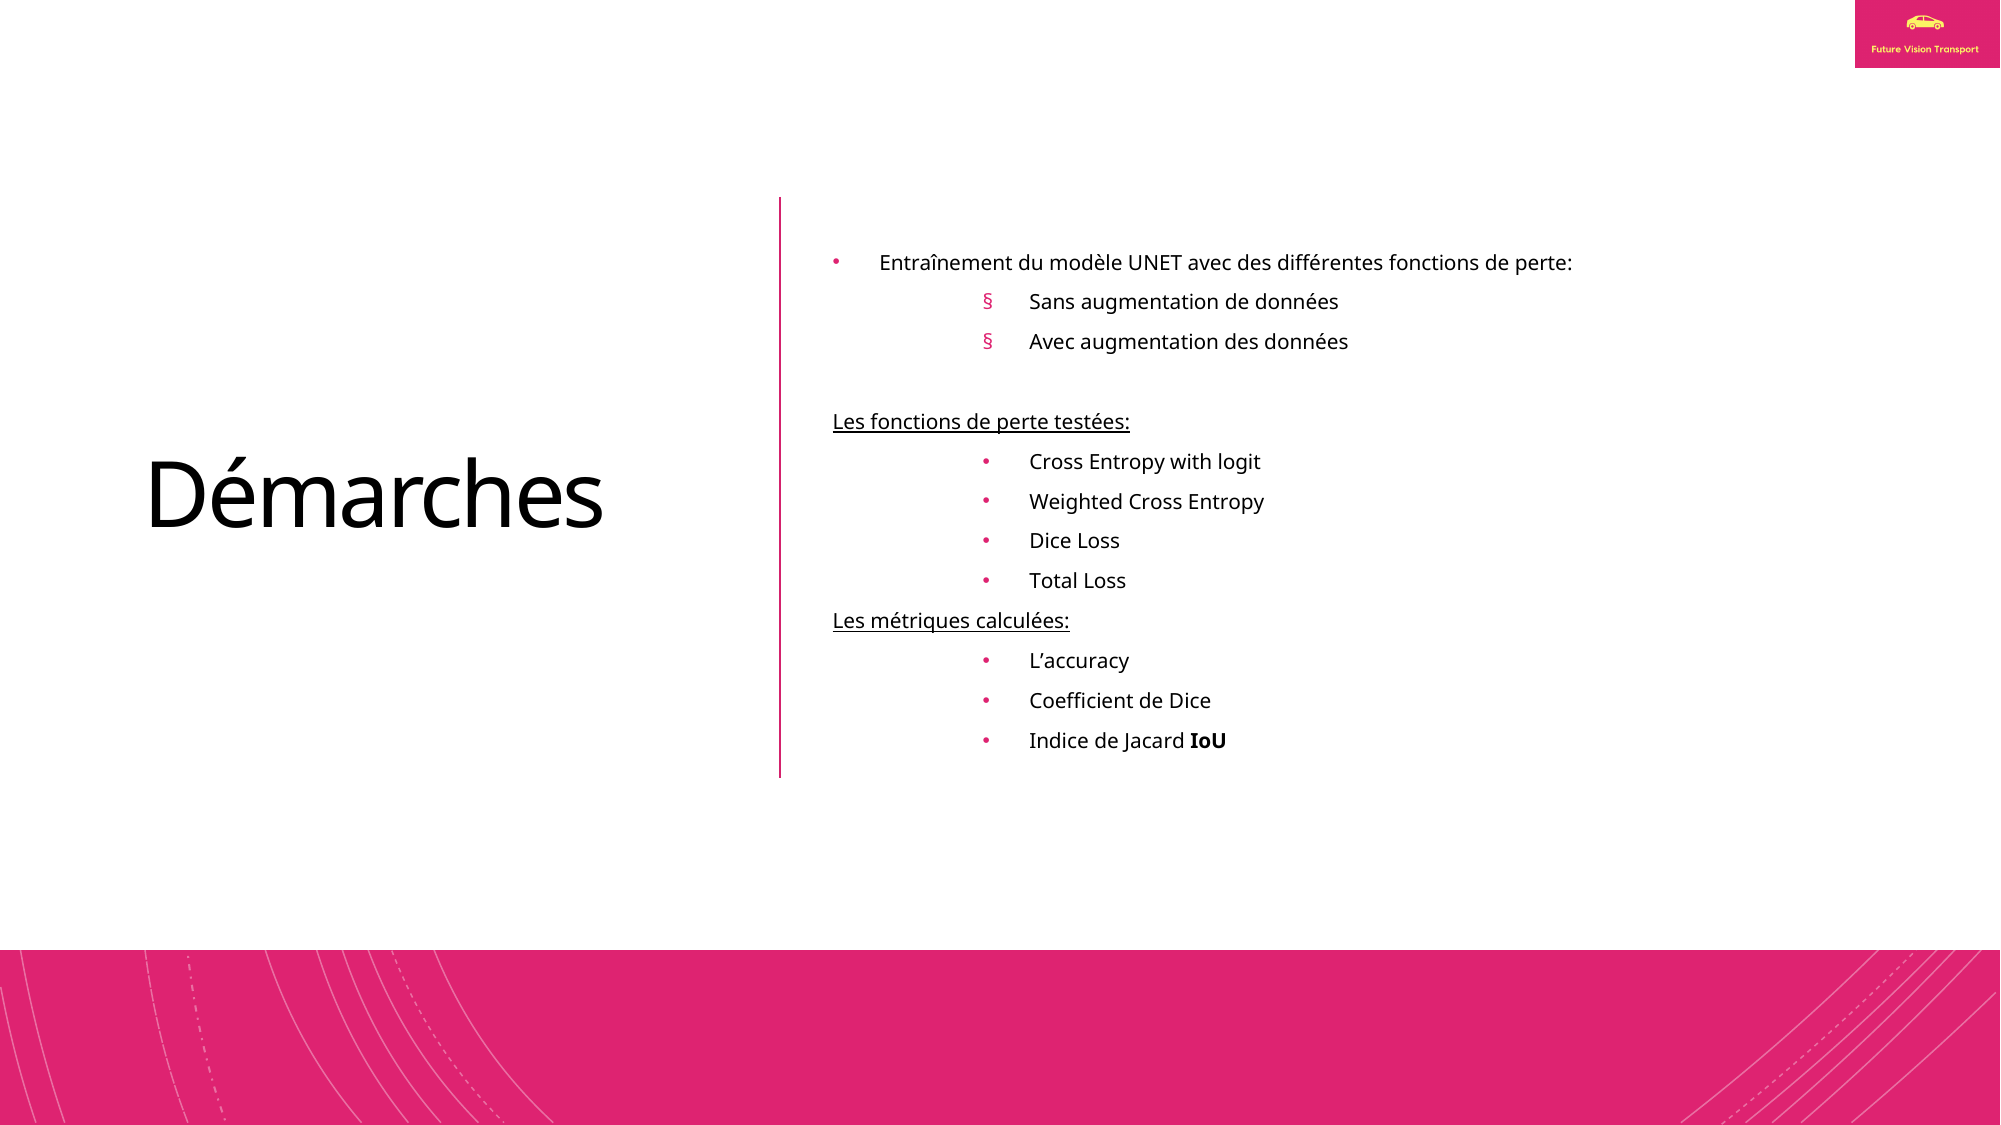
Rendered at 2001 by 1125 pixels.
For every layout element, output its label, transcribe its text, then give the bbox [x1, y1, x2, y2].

text_box [0, 0, 2000, 1125]
list Entraînement du modèle UNET avec des différentes fonctions de perte: Sans augmentation de données Avec augmentation des données Les fonctions de perte testées: Cross Entropy with logit Weighted Cross Entropy Dice Loss Total Loss Les métriques calculées: L’accuracy Coefficient de Dice Indice de Jacard IoU [817, 157, 1722, 842]
picture [1855, 0, 2000, 68]
title Démarches [105, 157, 741, 842]
